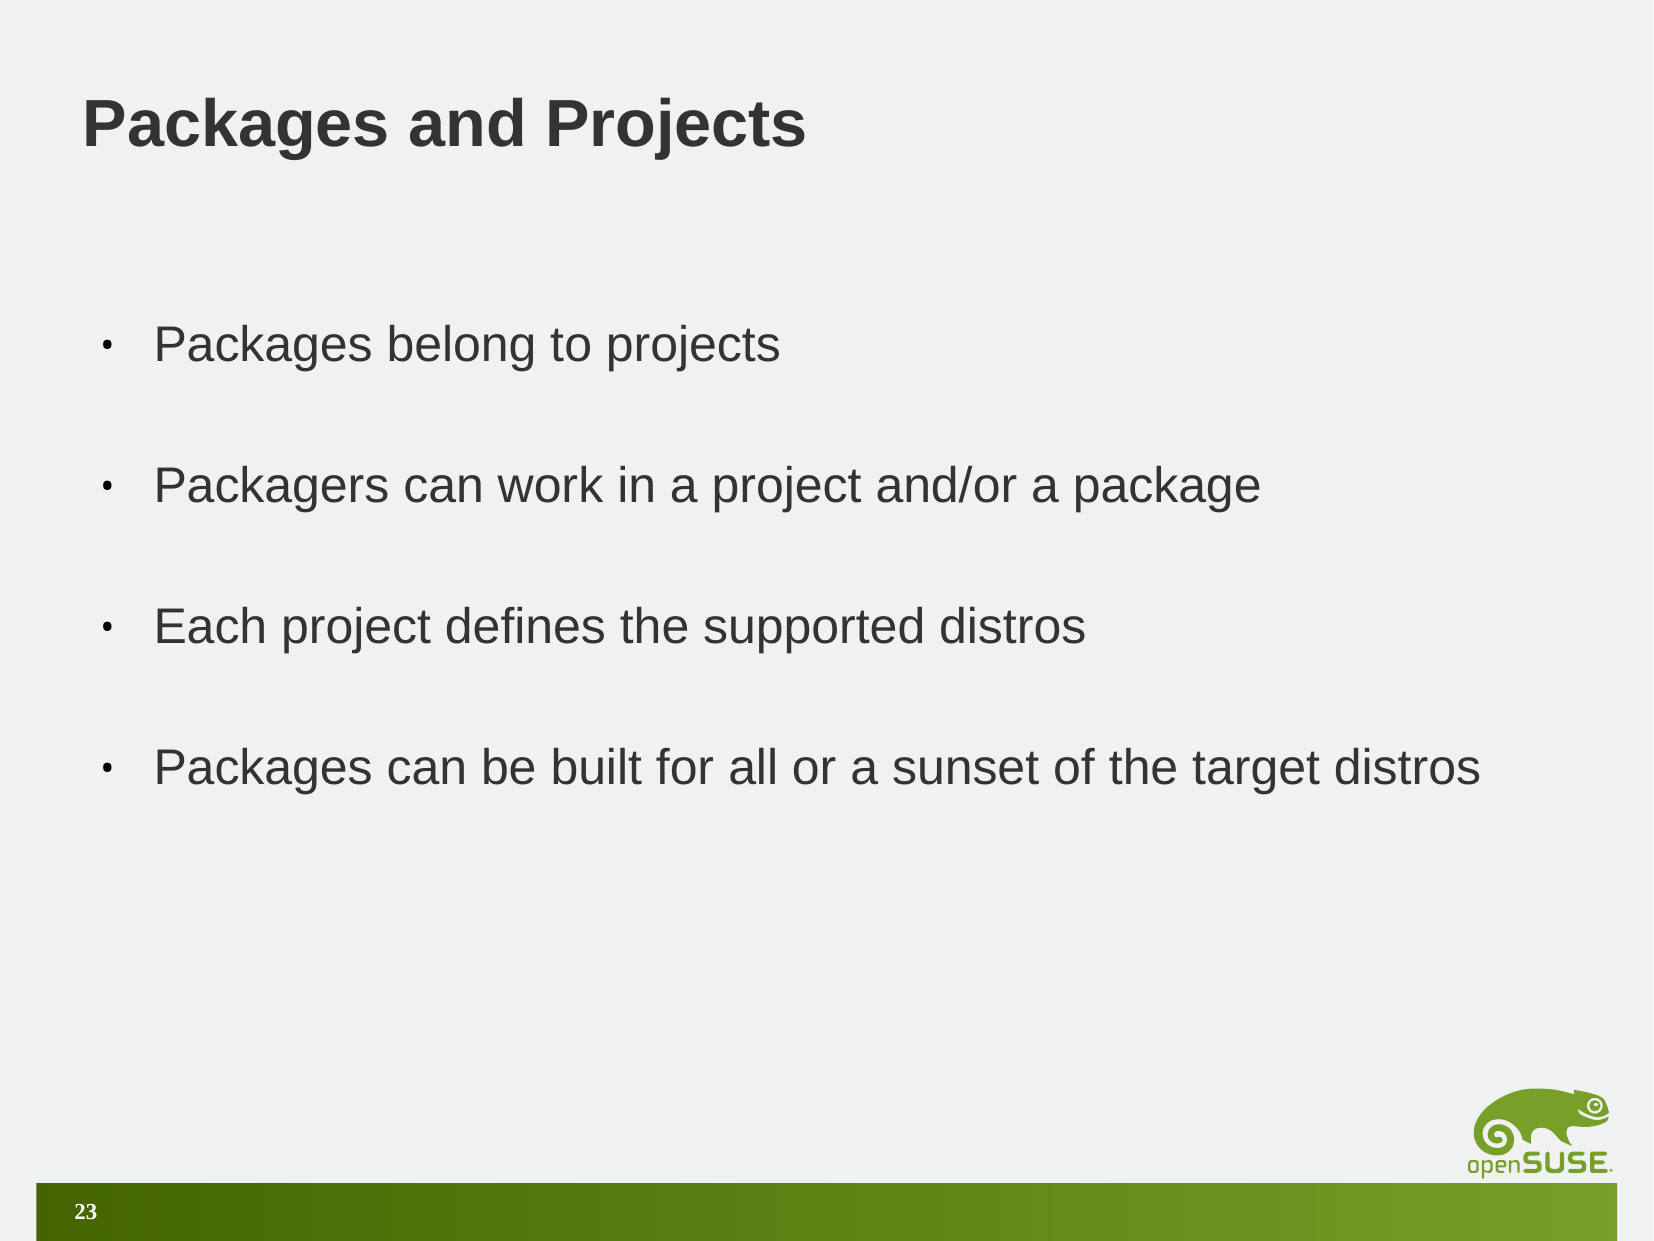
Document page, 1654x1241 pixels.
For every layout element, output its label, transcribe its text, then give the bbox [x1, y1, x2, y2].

title Packages and Projects [82, 49, 1571, 198]
picture [0, 0, 1654, 1241]
list Packages belong to projects Packagers can work in a project and/or a package Each project defines the supported distros Packages can be built for all or a sunset of the target distros [82, 231, 1571, 1050]
